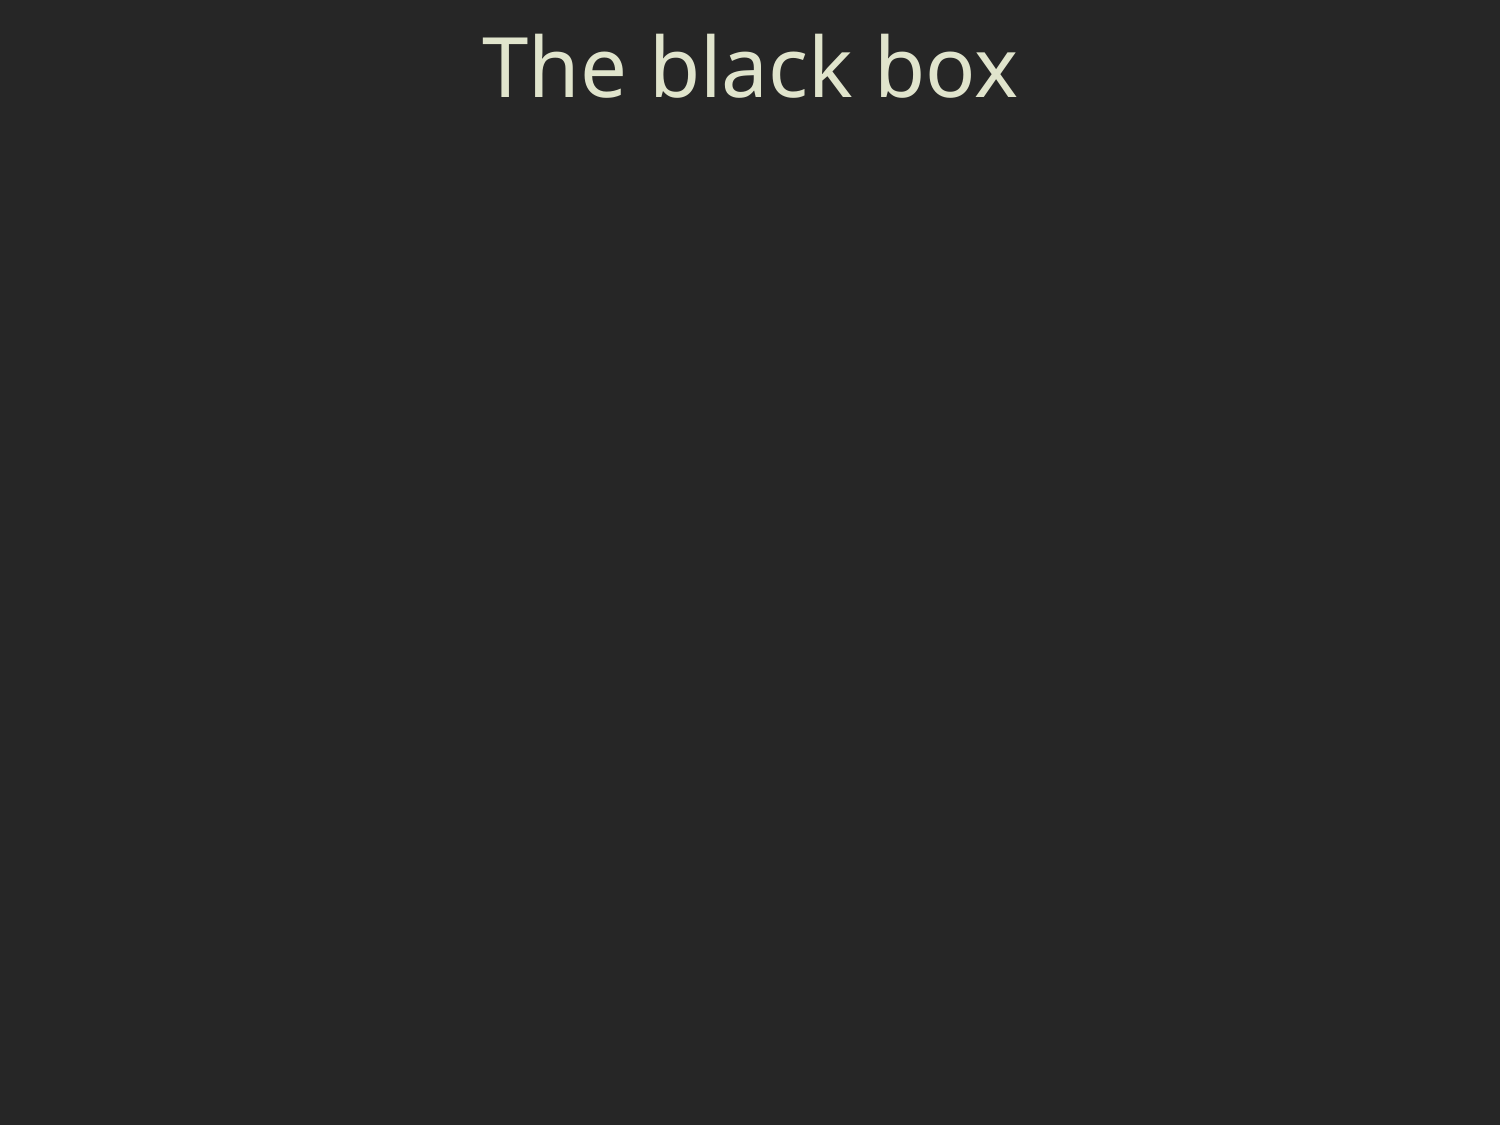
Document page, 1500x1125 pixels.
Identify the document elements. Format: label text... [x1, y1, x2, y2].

text_box The black box [467, 6, 1034, 122]
